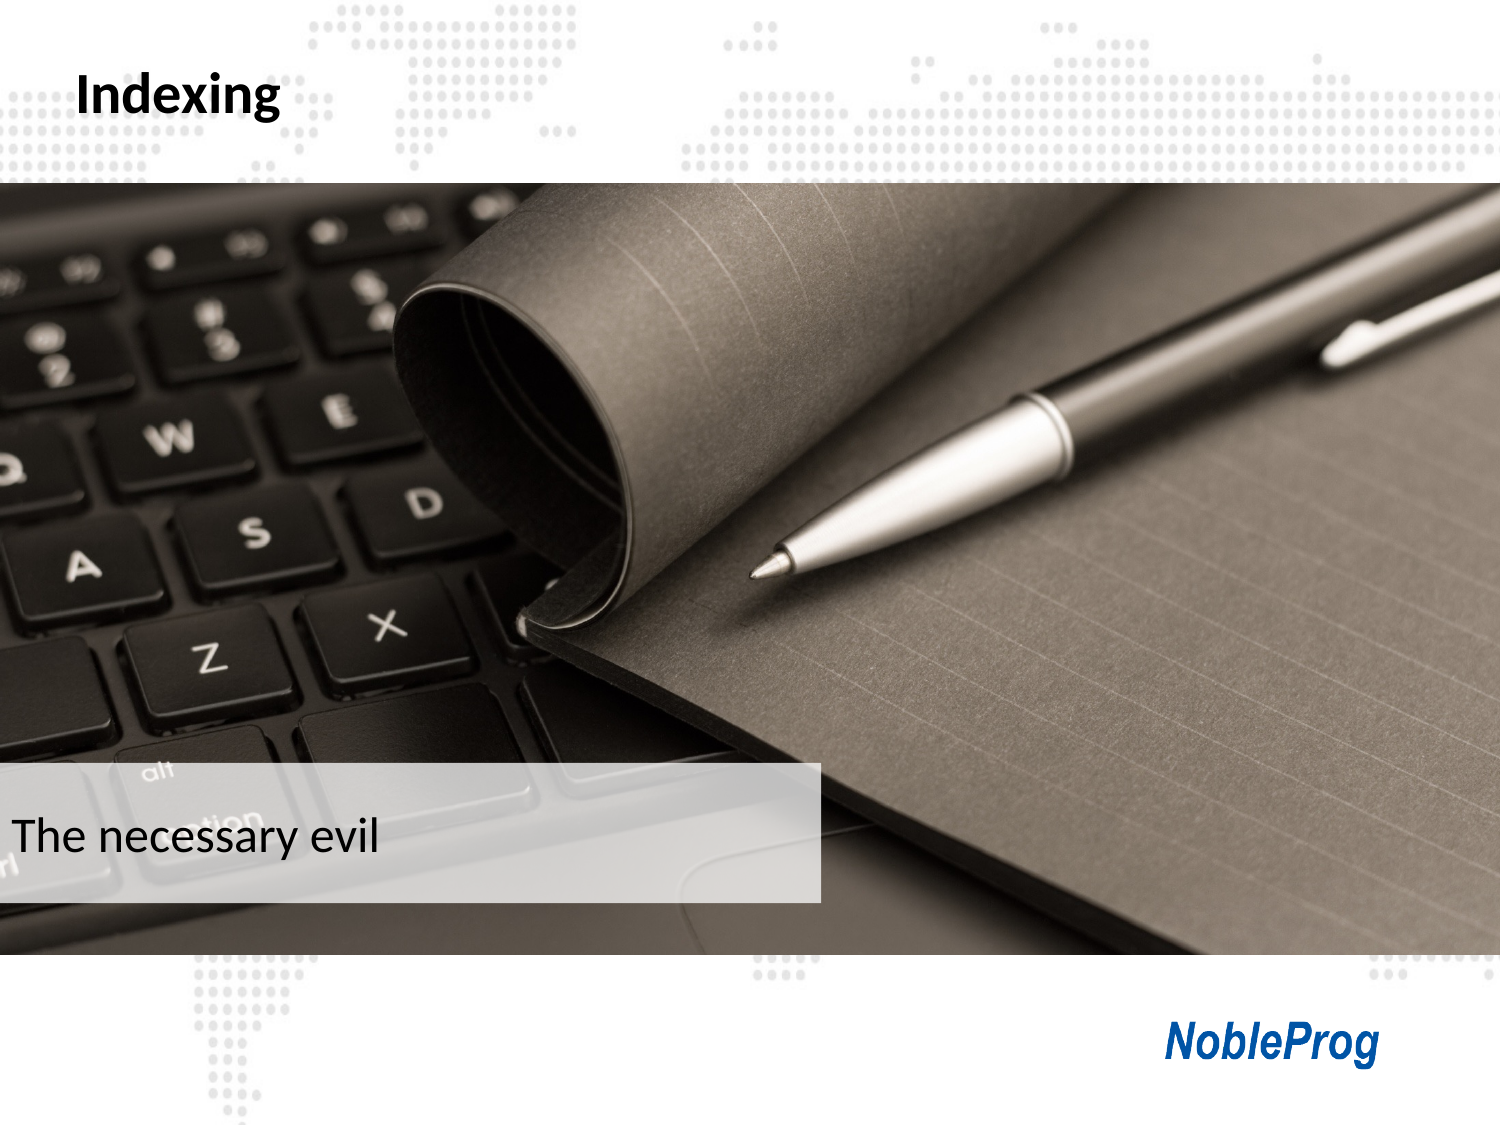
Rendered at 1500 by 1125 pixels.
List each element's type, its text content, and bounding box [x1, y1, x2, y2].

text_box The necessary evil [0, 762, 822, 904]
picture [0, 0, 1500, 1125]
text_box Indexing [75, 55, 1425, 181]
